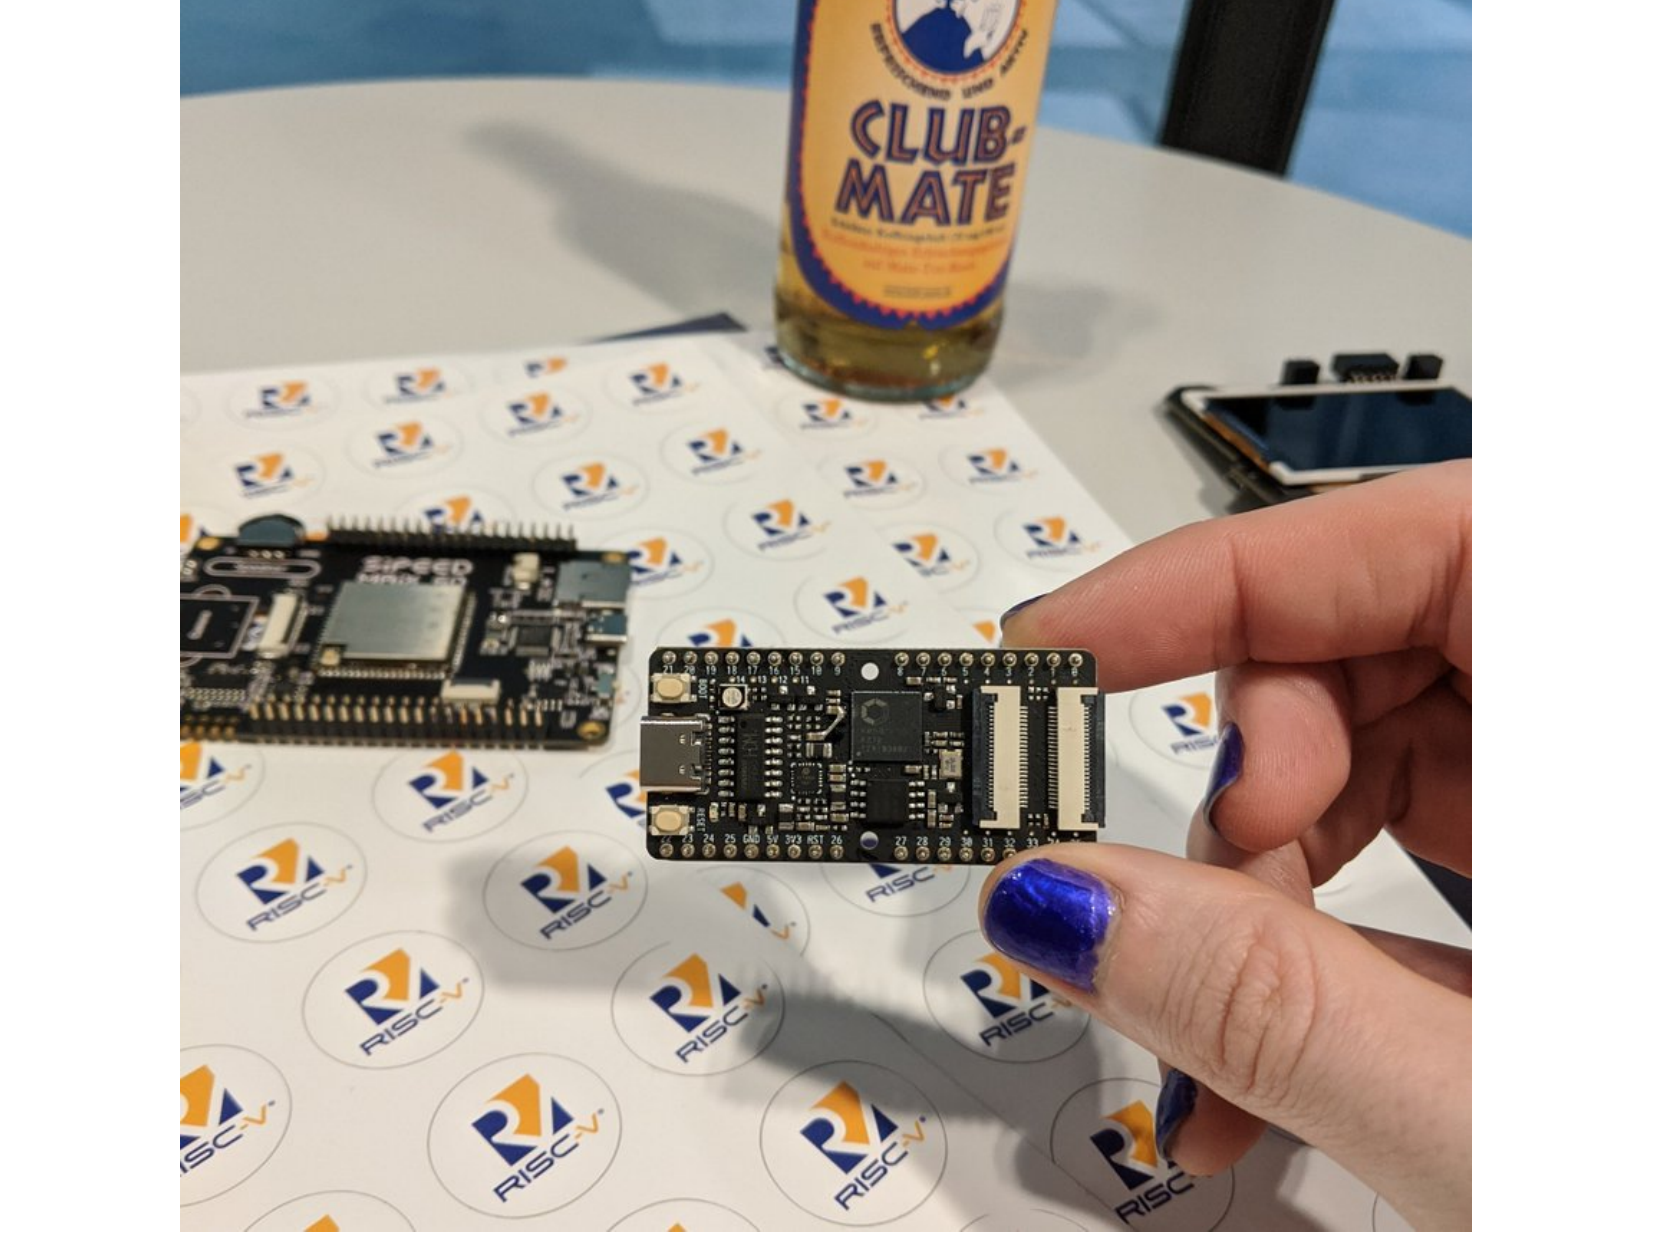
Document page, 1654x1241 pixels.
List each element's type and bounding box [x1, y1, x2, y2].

picture [180, 0, 1472, 1232]
